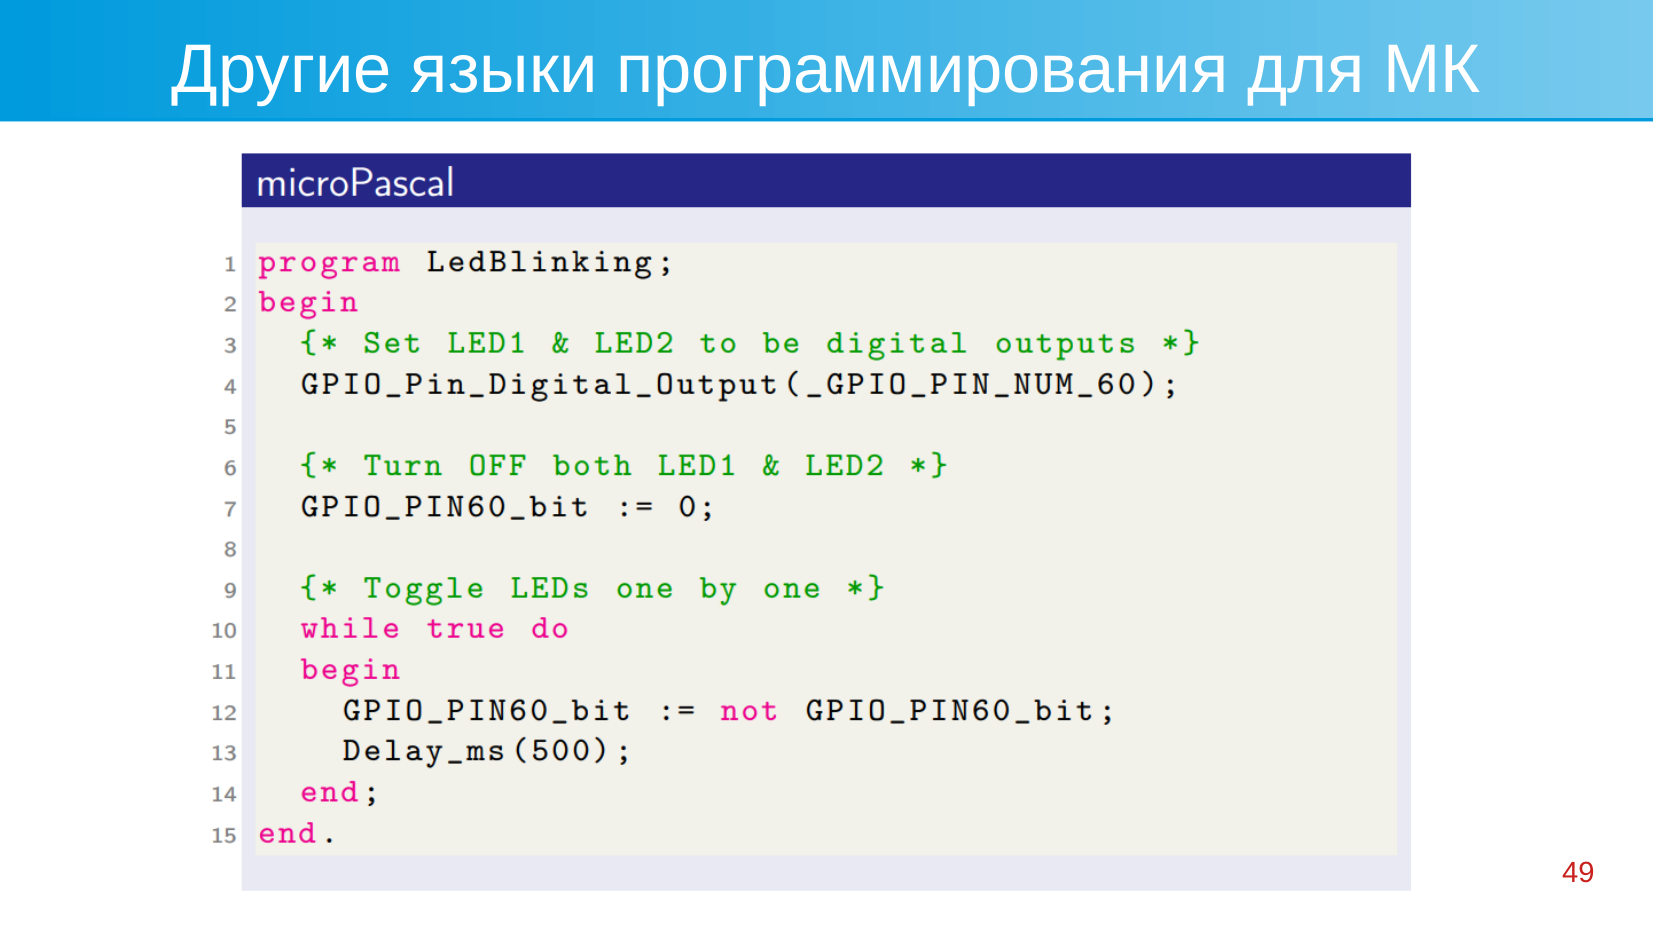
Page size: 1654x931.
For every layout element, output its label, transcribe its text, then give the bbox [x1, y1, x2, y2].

picture [204, 126, 1426, 901]
title Другие языки программирования для МК [59, 29, 1595, 108]
